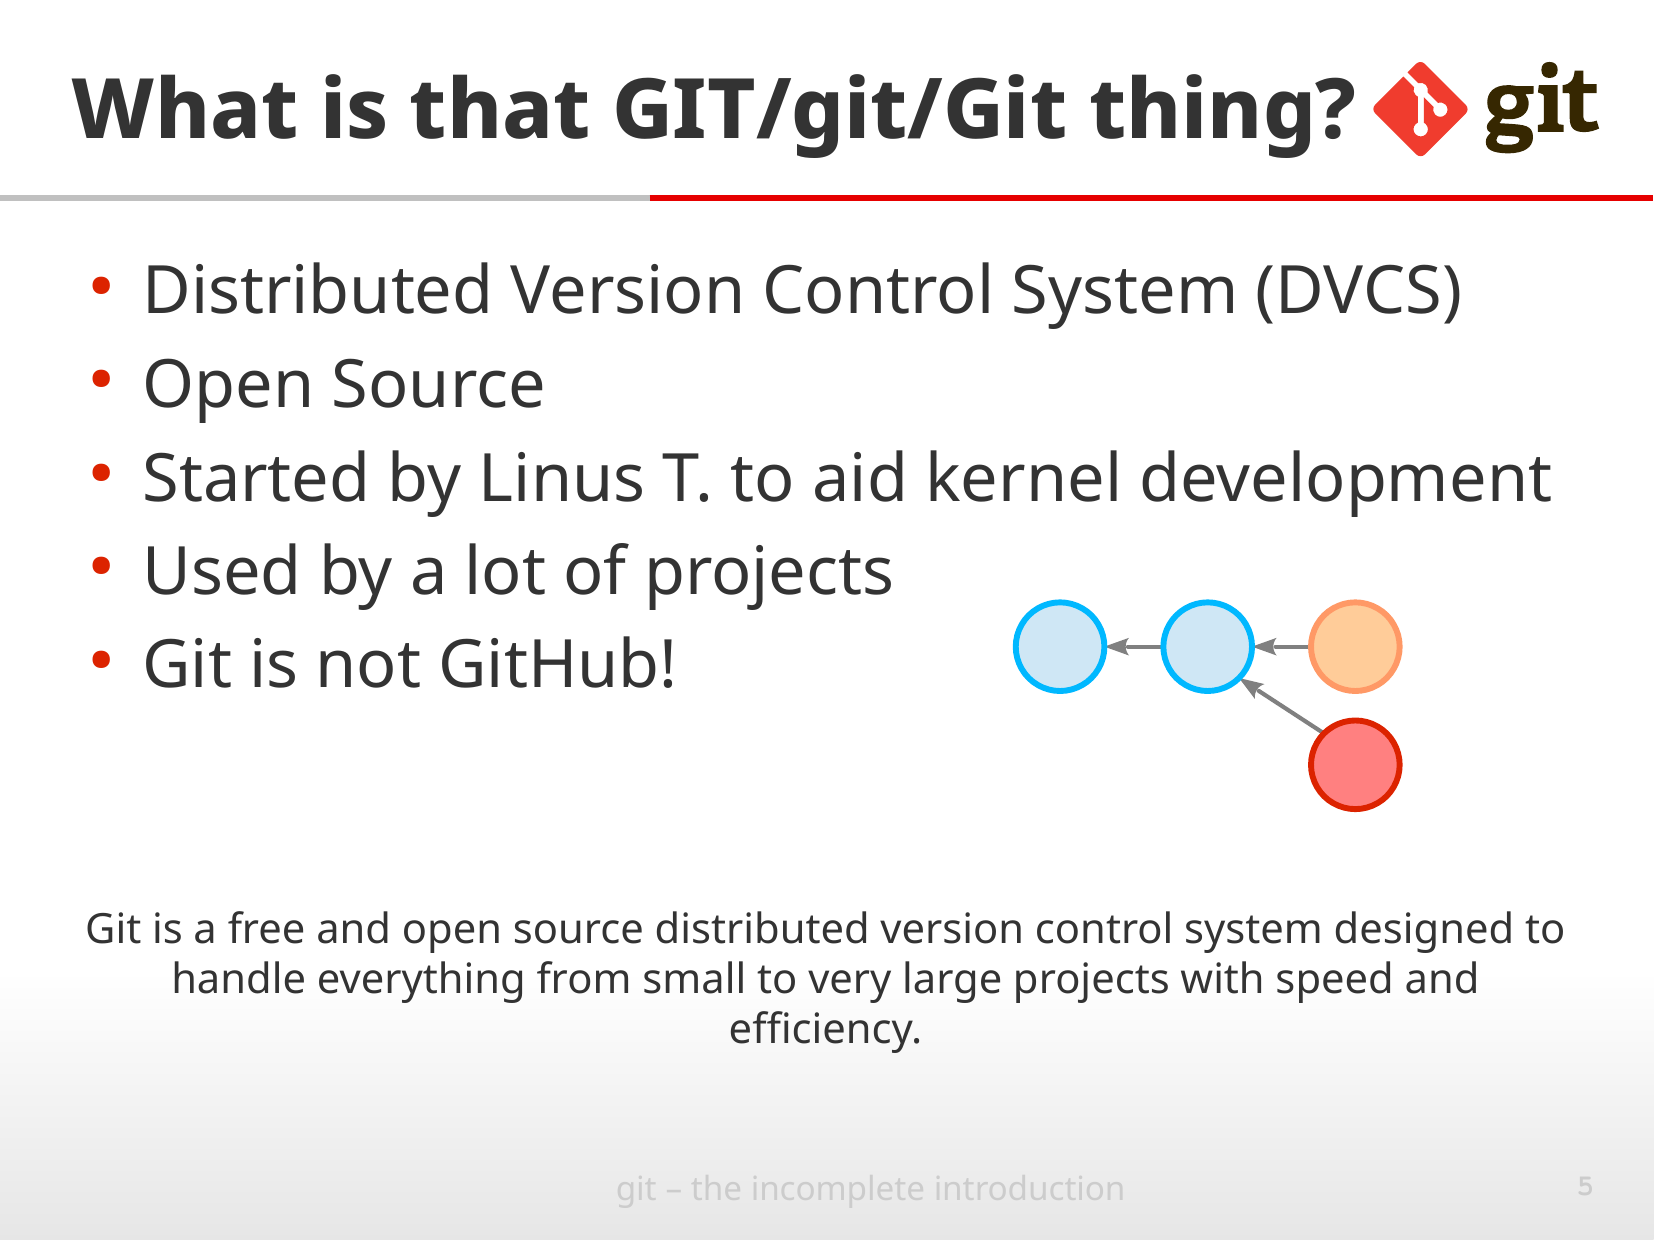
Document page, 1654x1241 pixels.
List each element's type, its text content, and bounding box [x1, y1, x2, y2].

text_box [1311, 720, 1400, 810]
list Distributed Version Control System (DVCS) Open Source Started by Linus T. to aid kernel development Used by a lot of projects Git is not GitHub! Git is a free and open source distributed version control system designed to handle everything from small to very large projects with speed and efficiency. [56, 239, 1595, 1133]
title What is that GIT/git/Git thing? [56, 36, 1546, 175]
text_box [1163, 602, 1253, 692]
text_box [1311, 602, 1400, 692]
text_box [1015, 602, 1105, 692]
